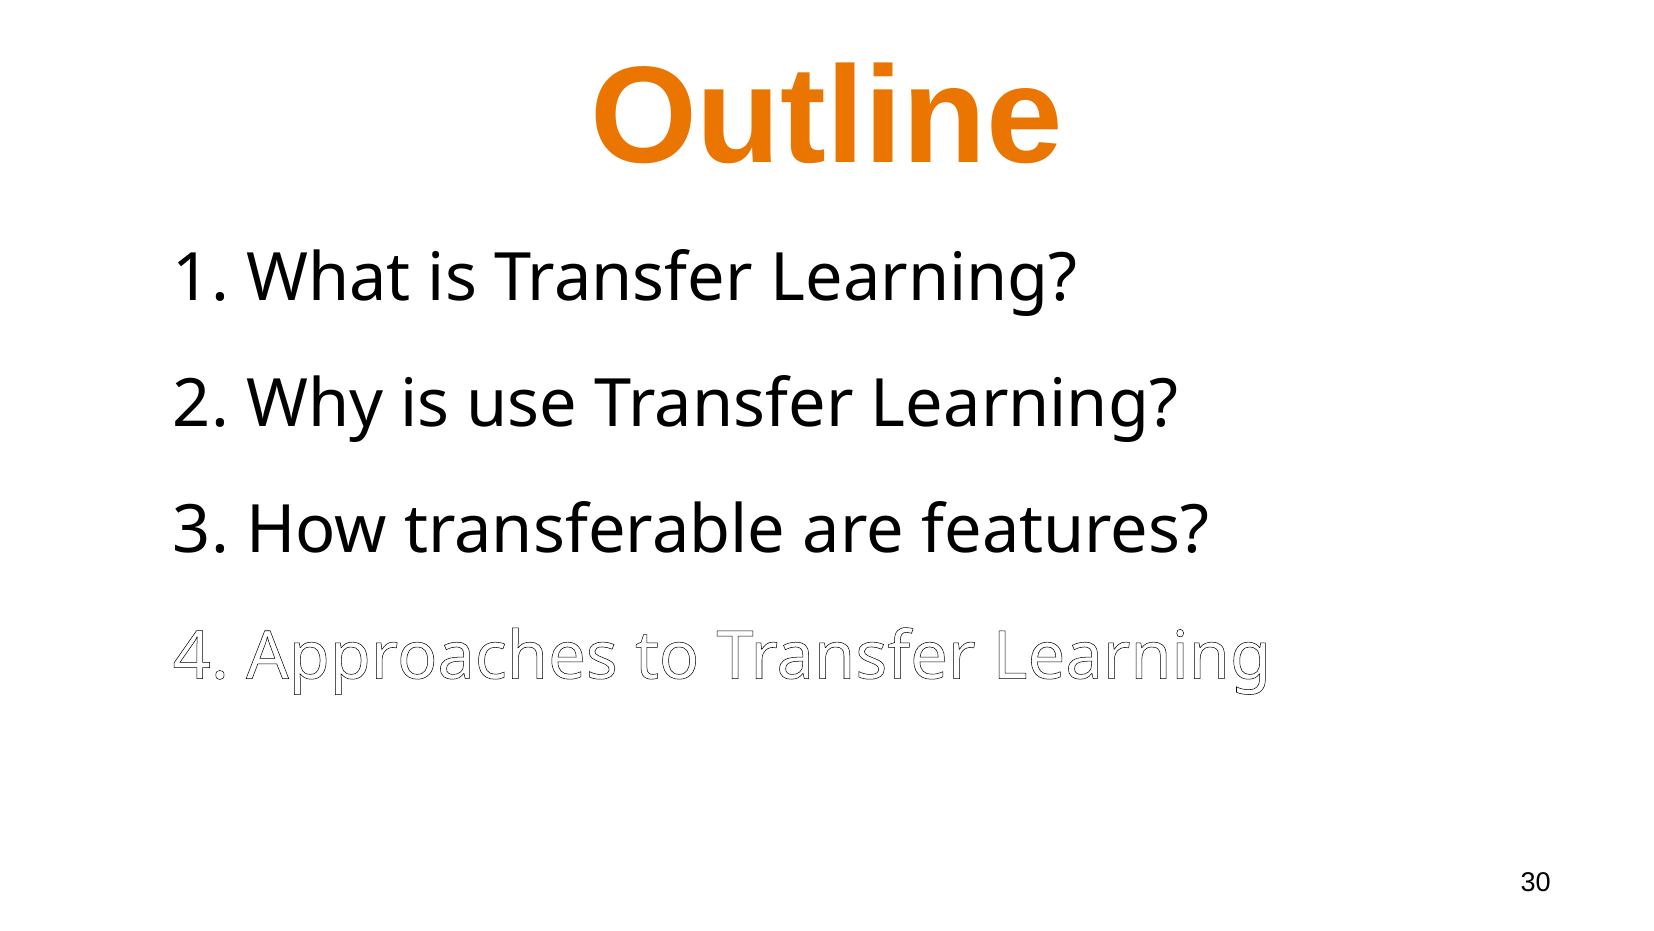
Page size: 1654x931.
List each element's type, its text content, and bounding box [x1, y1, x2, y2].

list 1. What is Transfer Learning? 2. Why is use Transfer Learning? 3. How transferable are features? 4. Approaches to Transfer Learning [101, 228, 1591, 871]
title Outline [82, 37, 1571, 193]
